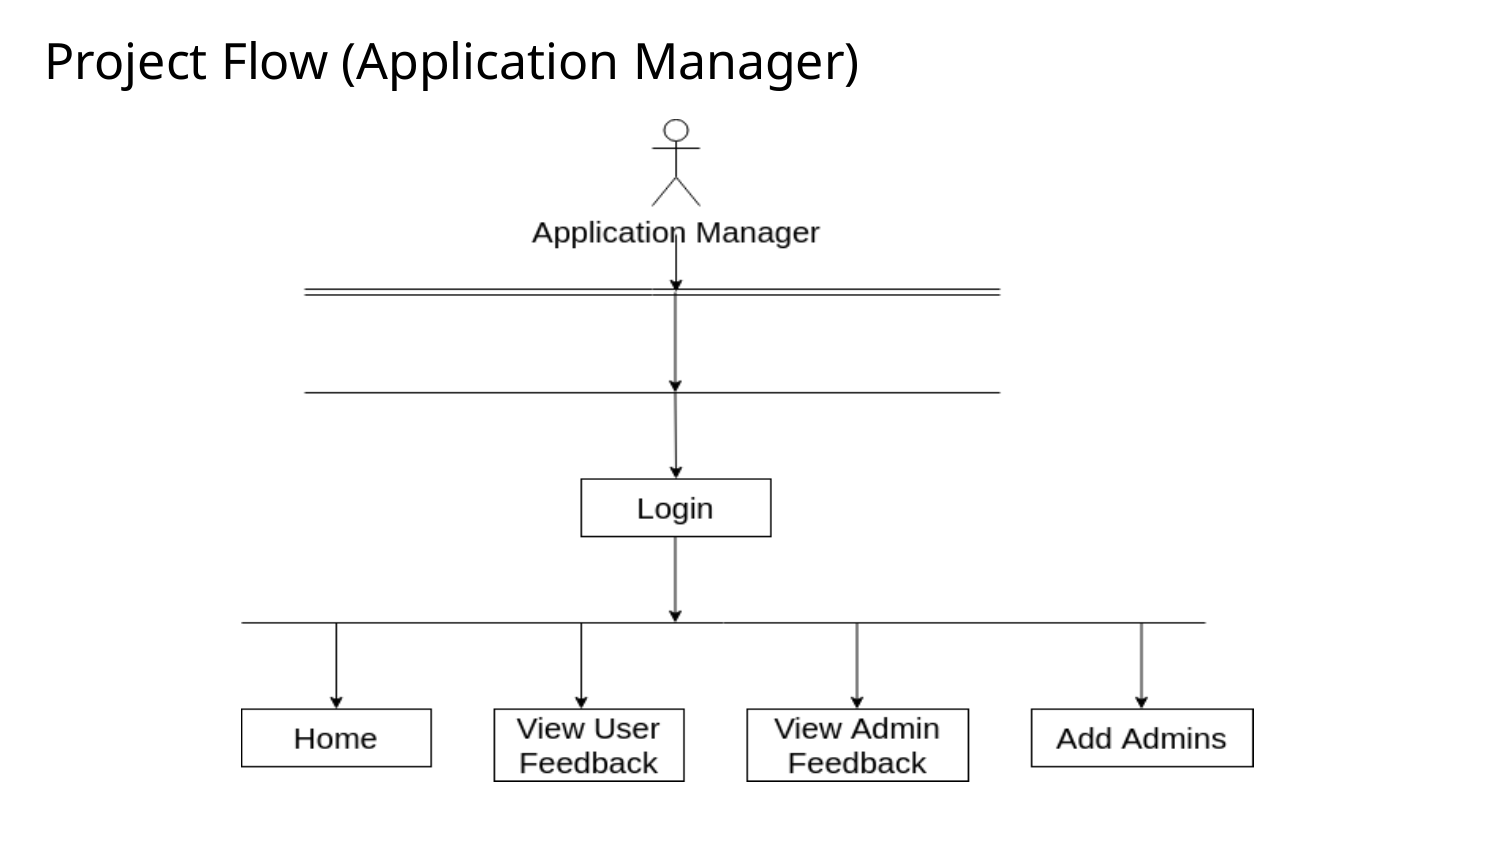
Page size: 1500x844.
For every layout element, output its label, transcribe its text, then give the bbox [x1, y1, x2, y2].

text_box Project Flow (Application Manager) [16, 21, 1095, 97]
picture [241, 119, 1254, 782]
